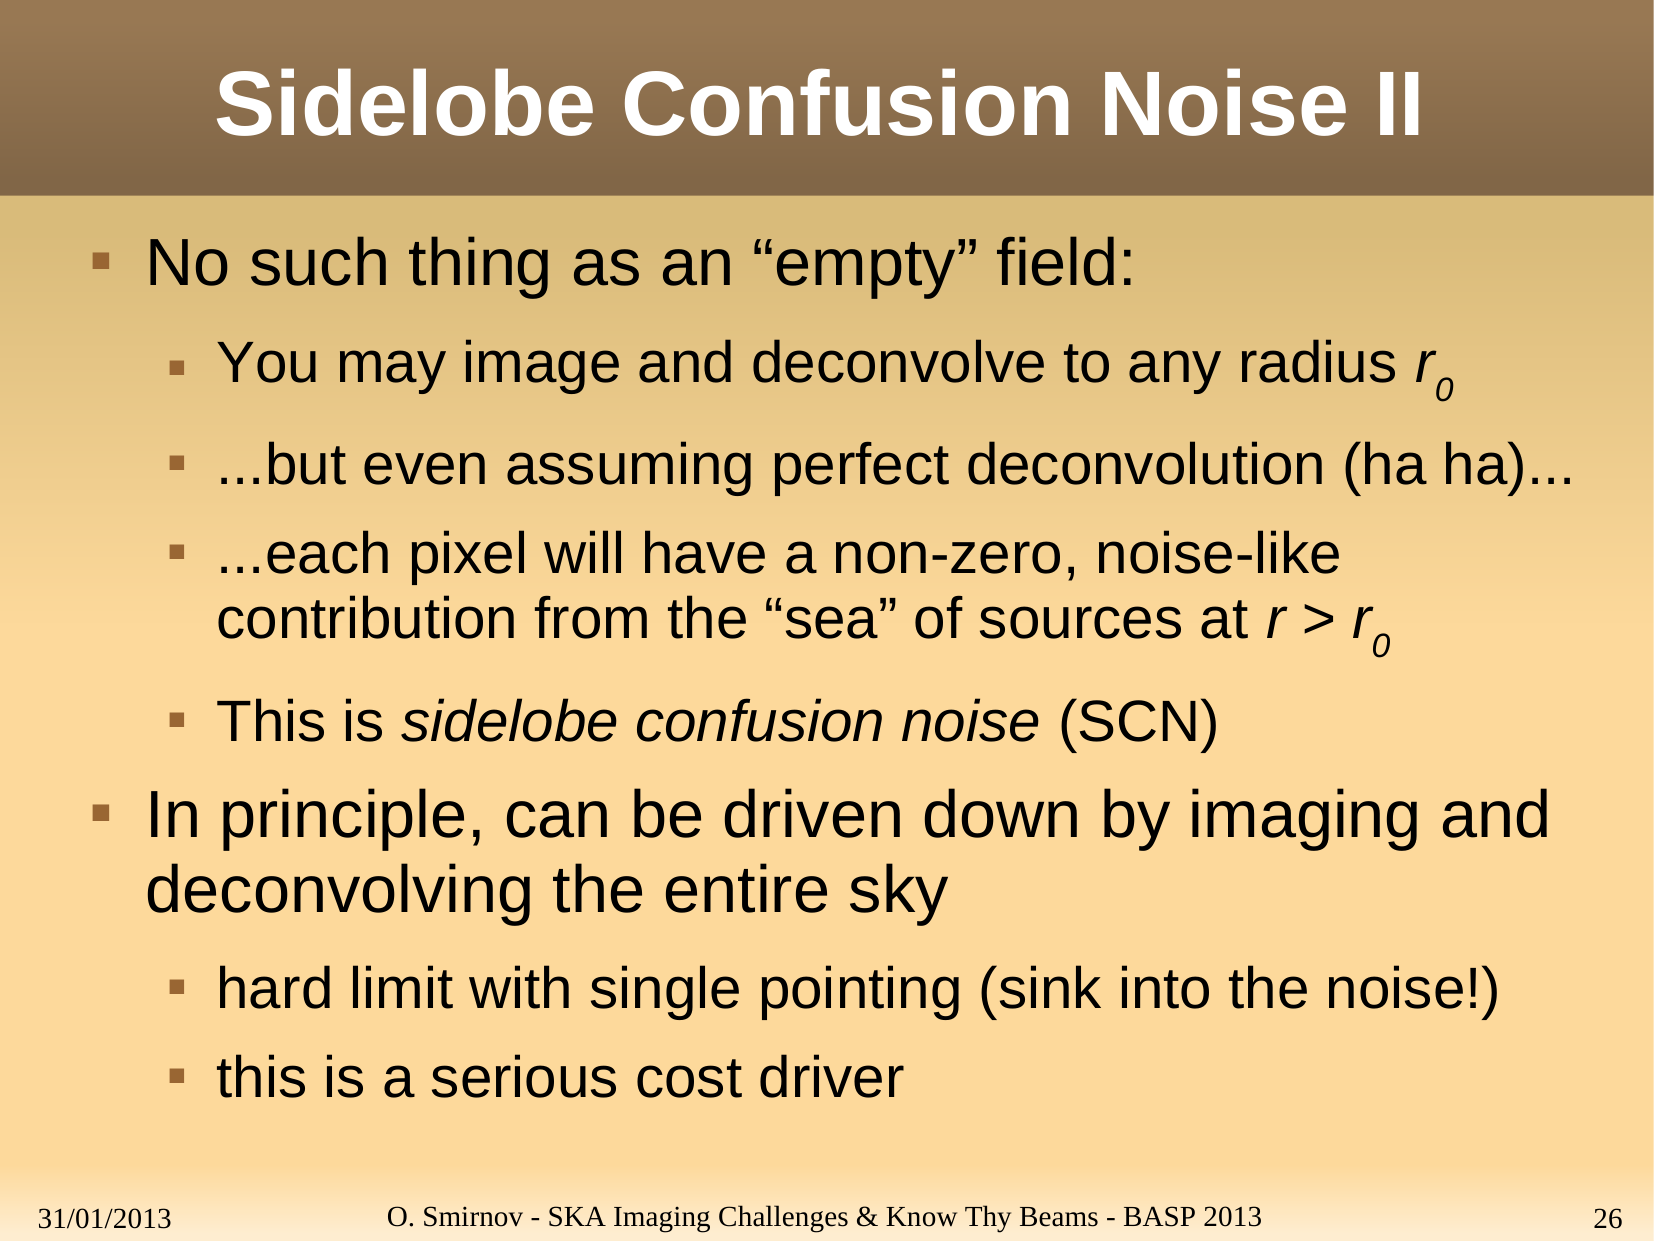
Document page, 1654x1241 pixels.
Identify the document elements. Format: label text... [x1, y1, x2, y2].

title Sidelobe Confusion Noise II [76, 0, 1565, 208]
list No such thing as an “empty” field: You may image and deconvolve to any radius r0 ...but even assuming perfect deconvolution (ha ha)... ...each pixel will have a non-zero, noise-like contribution from the “sea” of sources at r > r0 This is sidelobe confusion noise (SCN) In principle, can be driven down by imaging and deconvolving the entire sky hard limit with single pointing (sink into the noise!) this is a serious cost driver [75, 225, 1606, 1156]
picture [0, 0, 1654, 1241]
